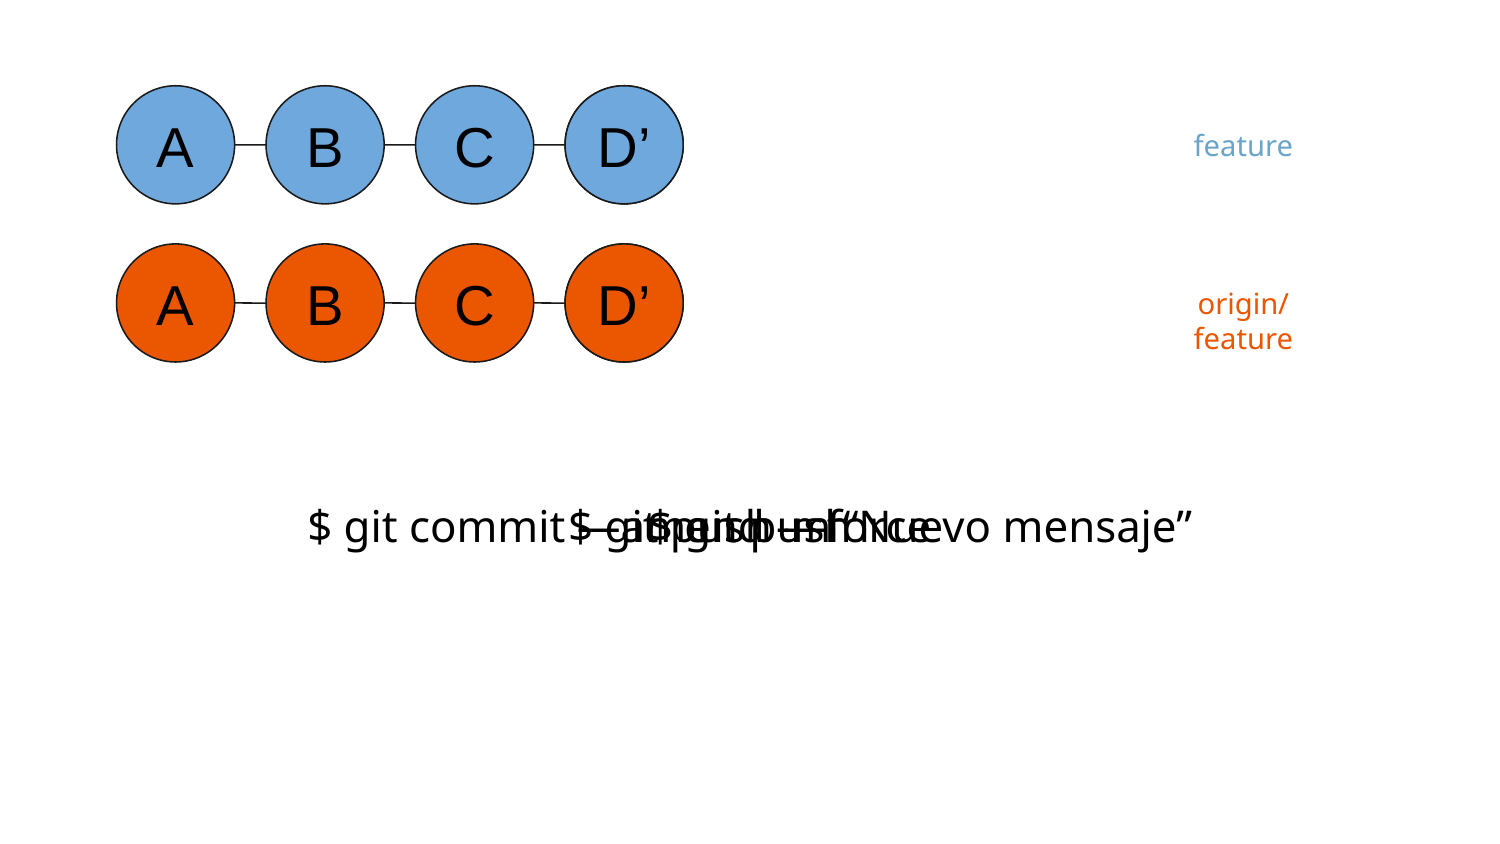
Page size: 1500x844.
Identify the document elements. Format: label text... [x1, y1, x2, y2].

text_box A [116, 243, 235, 363]
text_box B [266, 243, 385, 363]
text_box D’ [565, 243, 684, 363]
text_box origin/feature [1134, 270, 1353, 371]
text_box D’ [565, 85, 684, 204]
text_box C [415, 243, 534, 363]
text_box A [116, 85, 235, 204]
text_box C [415, 85, 534, 204]
text_box feature [1134, 111, 1353, 177]
text_box $ git push —force [285, 483, 1215, 567]
text_box B [266, 85, 385, 204]
